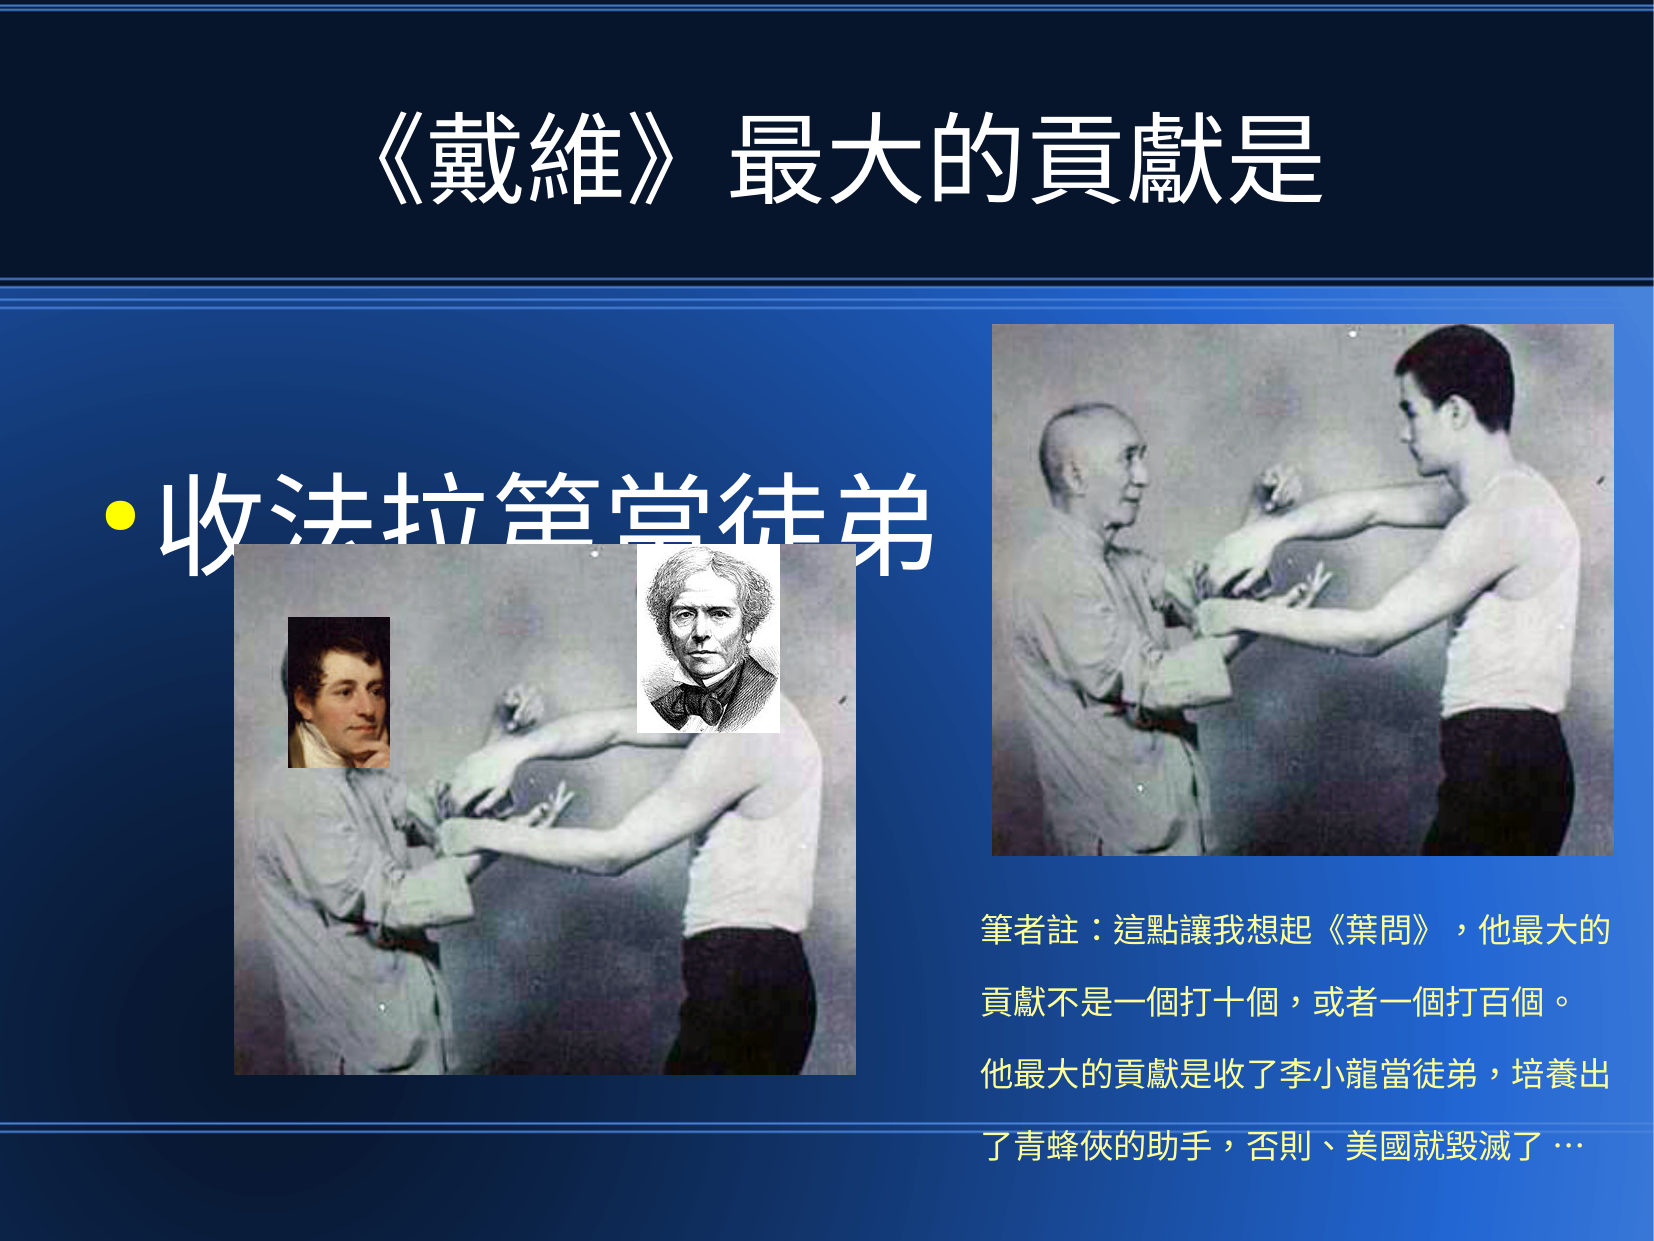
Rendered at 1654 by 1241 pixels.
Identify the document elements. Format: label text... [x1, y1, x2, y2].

list 收法拉第當徒弟 [82, 355, 1571, 1241]
picture [0, 0, 1654, 1241]
text_box 筆者註：這點讓我想起《葉問》，他最大的貢獻不是一個打十個，或者一個打百個。 他最大的貢獻是收了李小龍當徒弟，培養出了青蜂俠的助手，否則、美國就毀滅了 … [980, 879, 1630, 1159]
title 《戴維》最大的貢獻是 [82, 49, 1571, 257]
picture [234, 544, 856, 1075]
